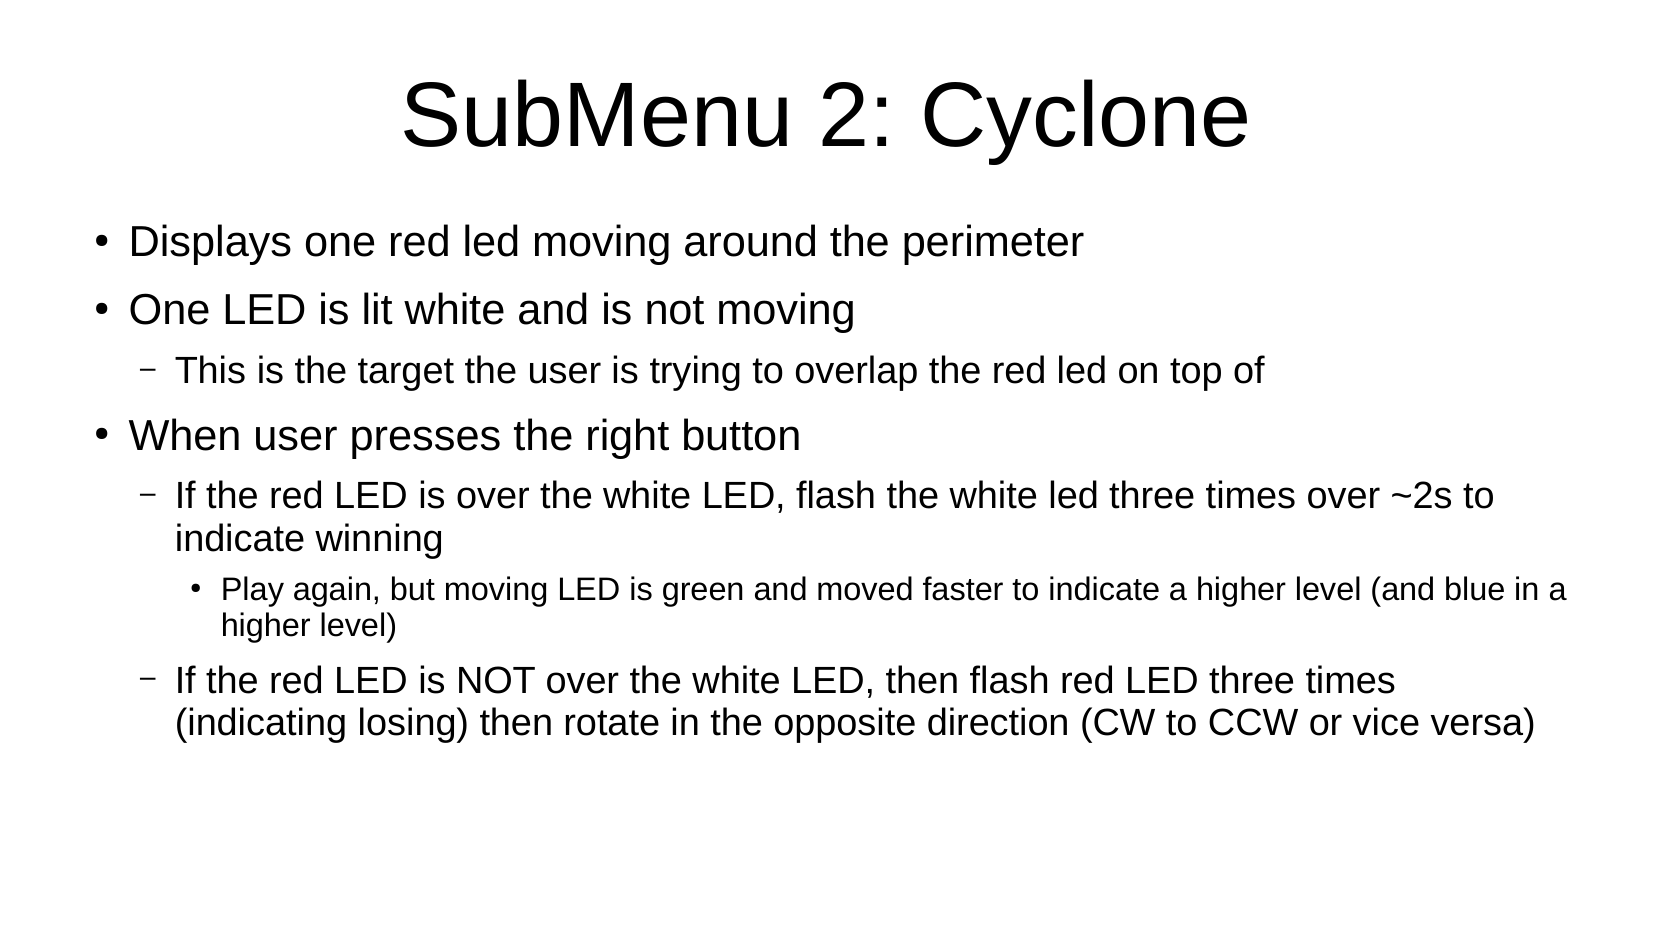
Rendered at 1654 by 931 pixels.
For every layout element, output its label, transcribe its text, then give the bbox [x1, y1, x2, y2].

list Displays one red led moving around the perimeter One LED is lit white and is not moving This is the target the user is trying to overlap the red led on top of When user presses the right button If the red LED is over the white LED, flash the white led three times over ~2s to indicate winning Play again, but moving LED is green and moved faster to indicate a higher level (and blue in a higher level) If the red LED is NOT over the white LED, then flash red LED three times (indicating losing) then rotate in the opposite direction (CW to CCW or vice versa) [82, 217, 1571, 758]
title SubMenu 2: Cyclone [82, 37, 1571, 193]
